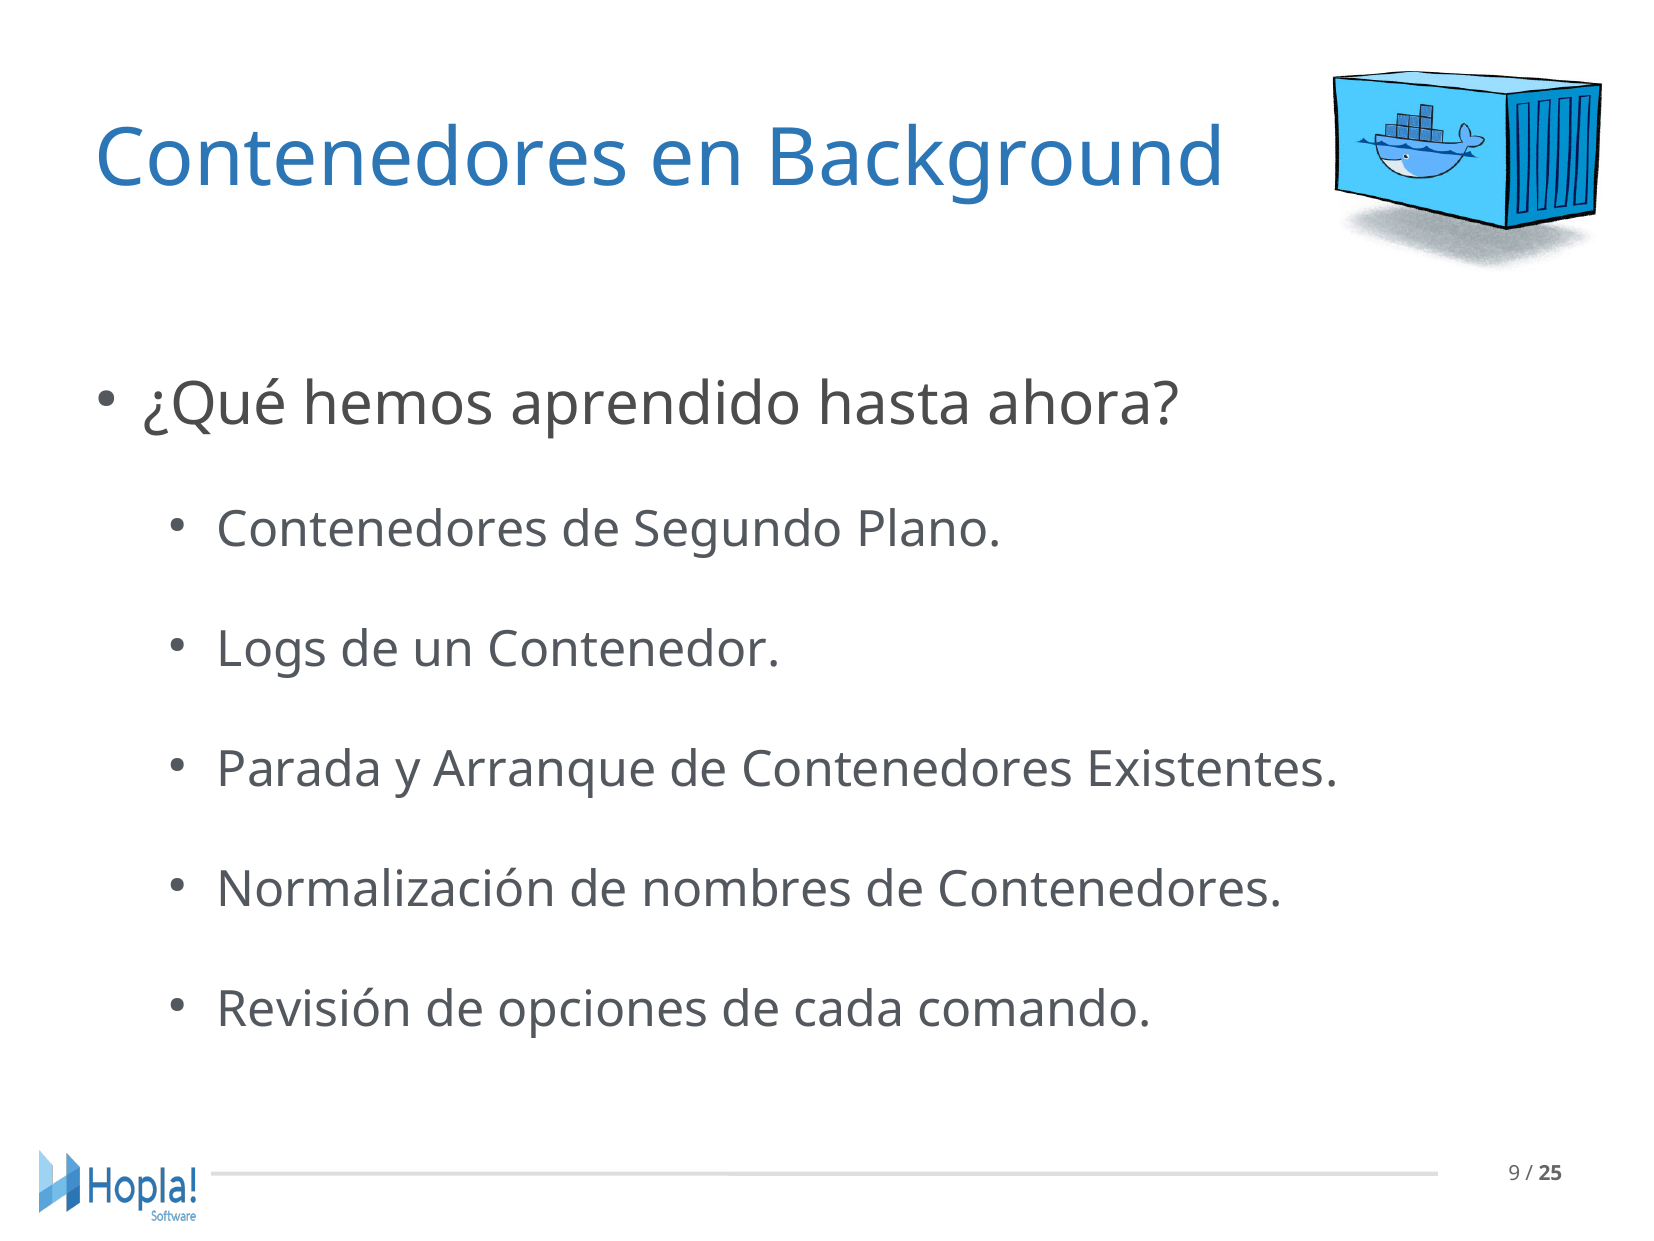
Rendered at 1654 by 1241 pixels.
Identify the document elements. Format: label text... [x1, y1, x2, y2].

picture [1279, 0, 1653, 291]
list ¿Qué hemos aprendido hasta ahora? Contenedores de Segundo Plano. Logs de un Contenedor. Parada y Arranque de Contenedores Existentes. Normalización de nombres de Contenedores. Revisión de opciones de cada comando. [83, 268, 1601, 1107]
picture [39, 1150, 196, 1221]
title Contenedores en Background [82, 0, 1279, 340]
